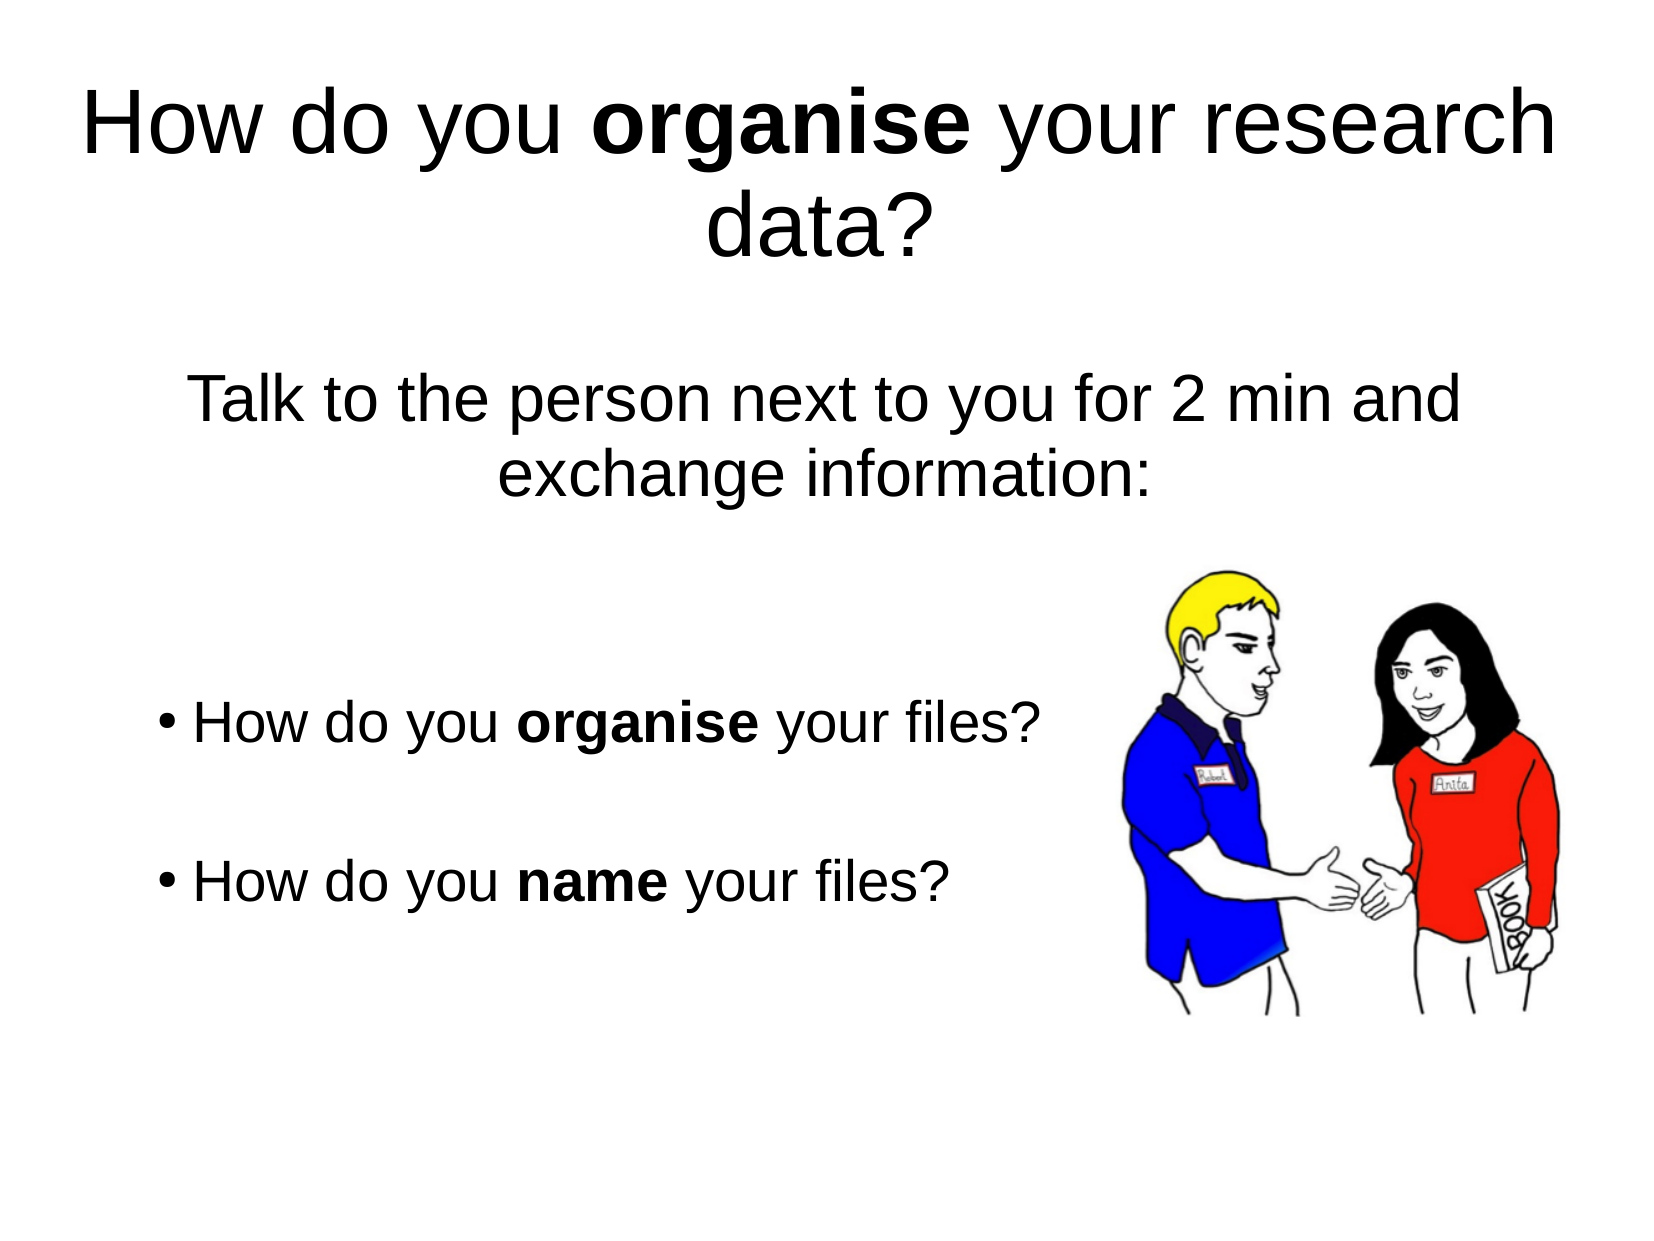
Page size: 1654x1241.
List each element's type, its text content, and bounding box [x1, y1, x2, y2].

picture [980, 531, 1654, 1017]
title How do you organise your research data? [43, 70, 1597, 277]
title How do you organise your files? [156, 647, 1066, 797]
title Talk to the person next to you for 2 min and exchange information: [105, 361, 1546, 511]
title How do you name your files? [156, 806, 976, 957]
